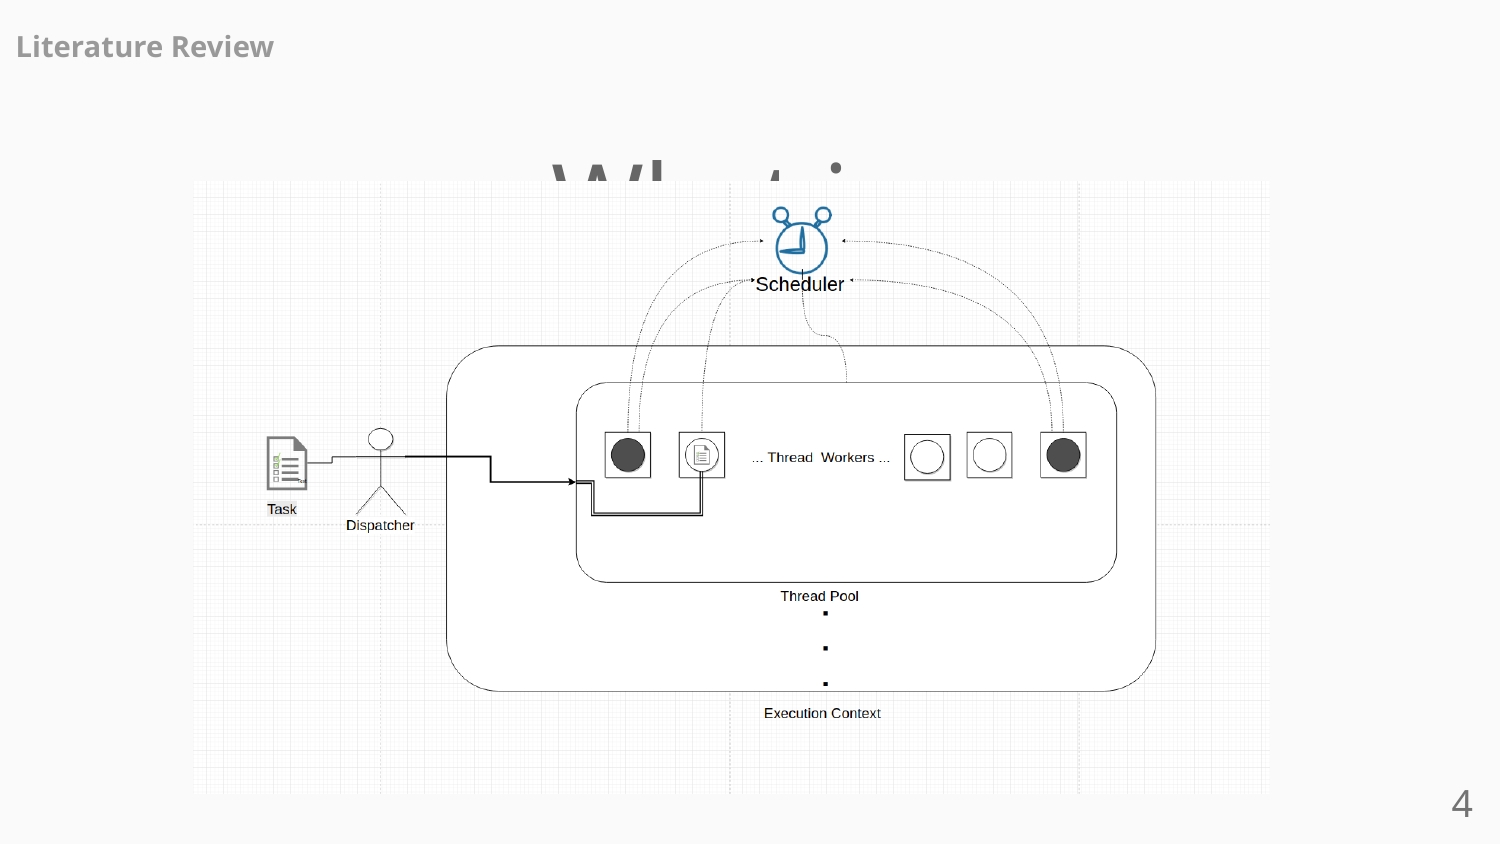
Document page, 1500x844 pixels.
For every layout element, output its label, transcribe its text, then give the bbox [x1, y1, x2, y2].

text_box Literature Review [0, 13, 321, 94]
slide_number 4 [1398, 770, 1489, 835]
picture [193, 181, 1270, 794]
text_box What is Concurrency? [339, 49, 1110, 181]
